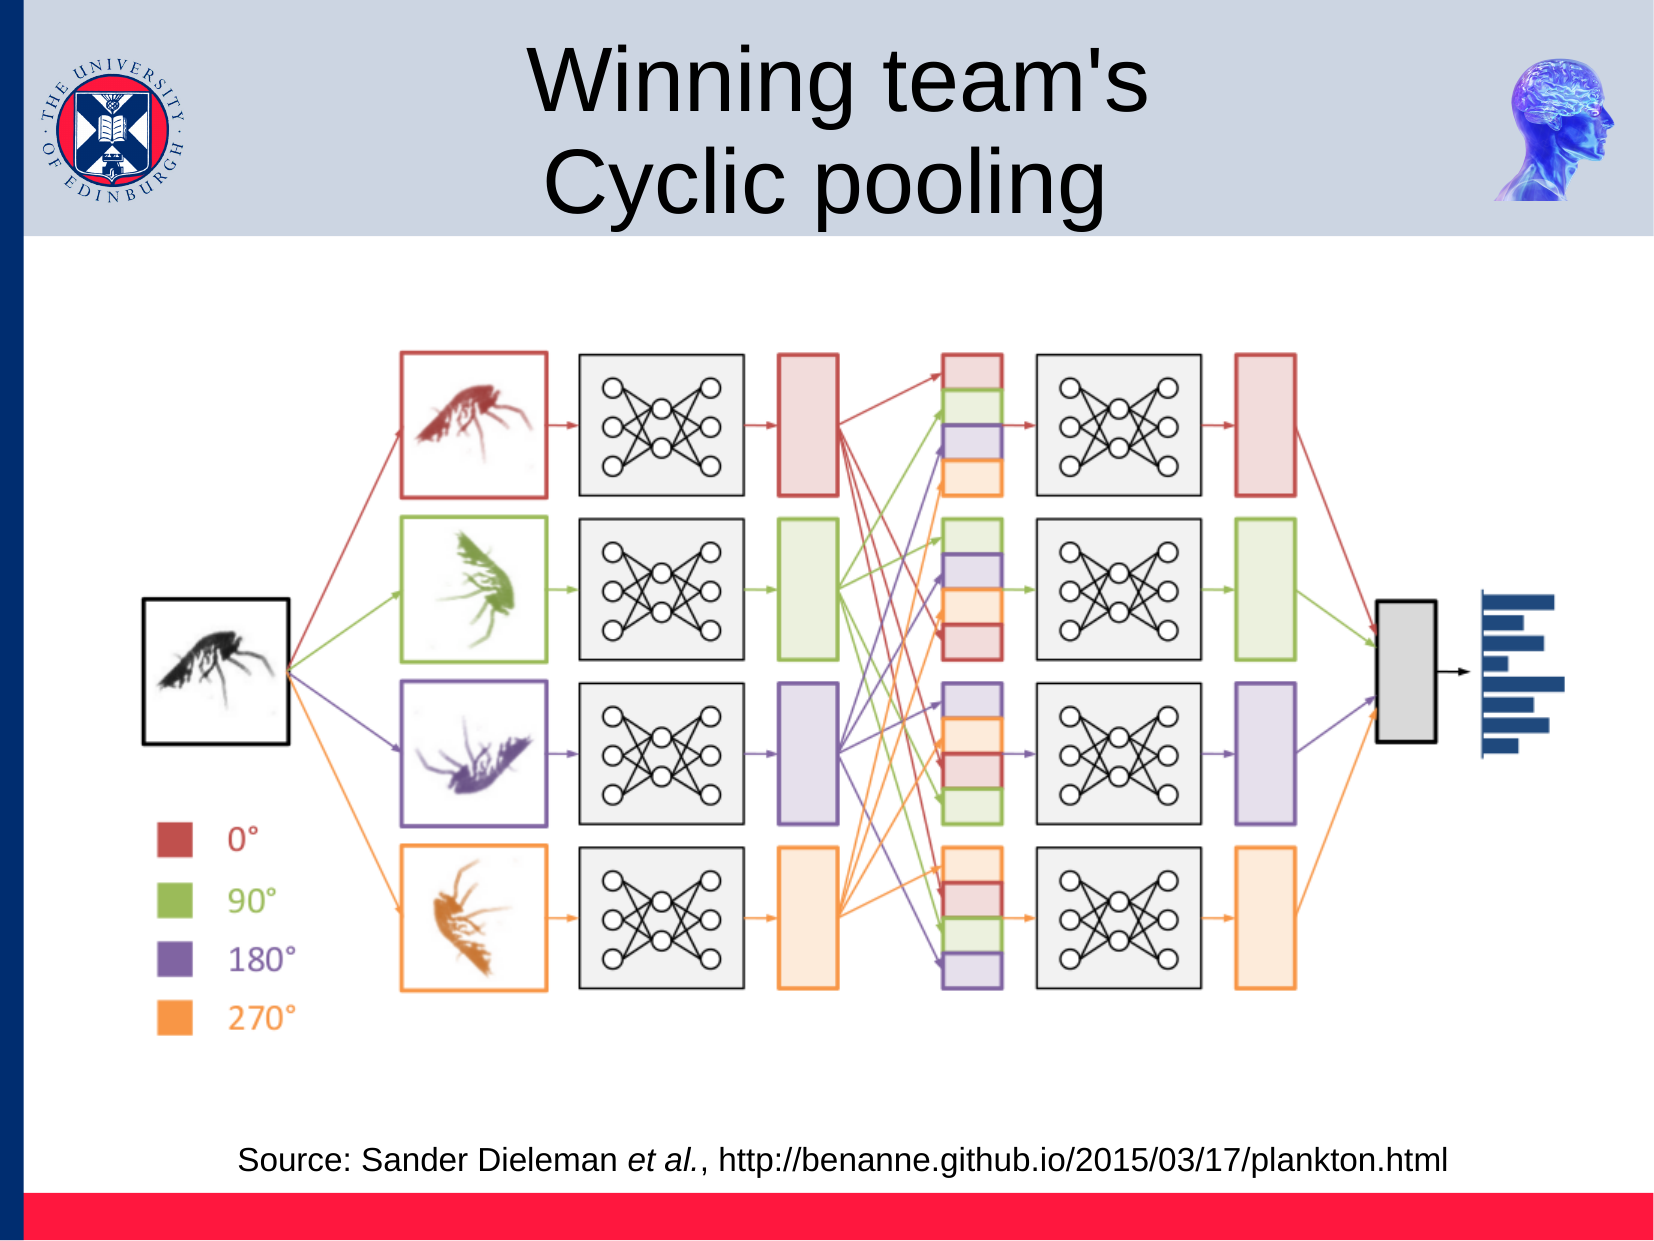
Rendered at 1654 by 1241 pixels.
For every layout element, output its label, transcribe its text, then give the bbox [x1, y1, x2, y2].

text_box Source: Sander Dieleman et al., http://benanne.github.io/2015/03/17/plankton.html [222, 1133, 1465, 1187]
title Winning team's Cyclic pooling [183, 38, 1494, 224]
picture [1494, 58, 1615, 201]
picture [94, 273, 1595, 1099]
picture [38, 56, 183, 205]
